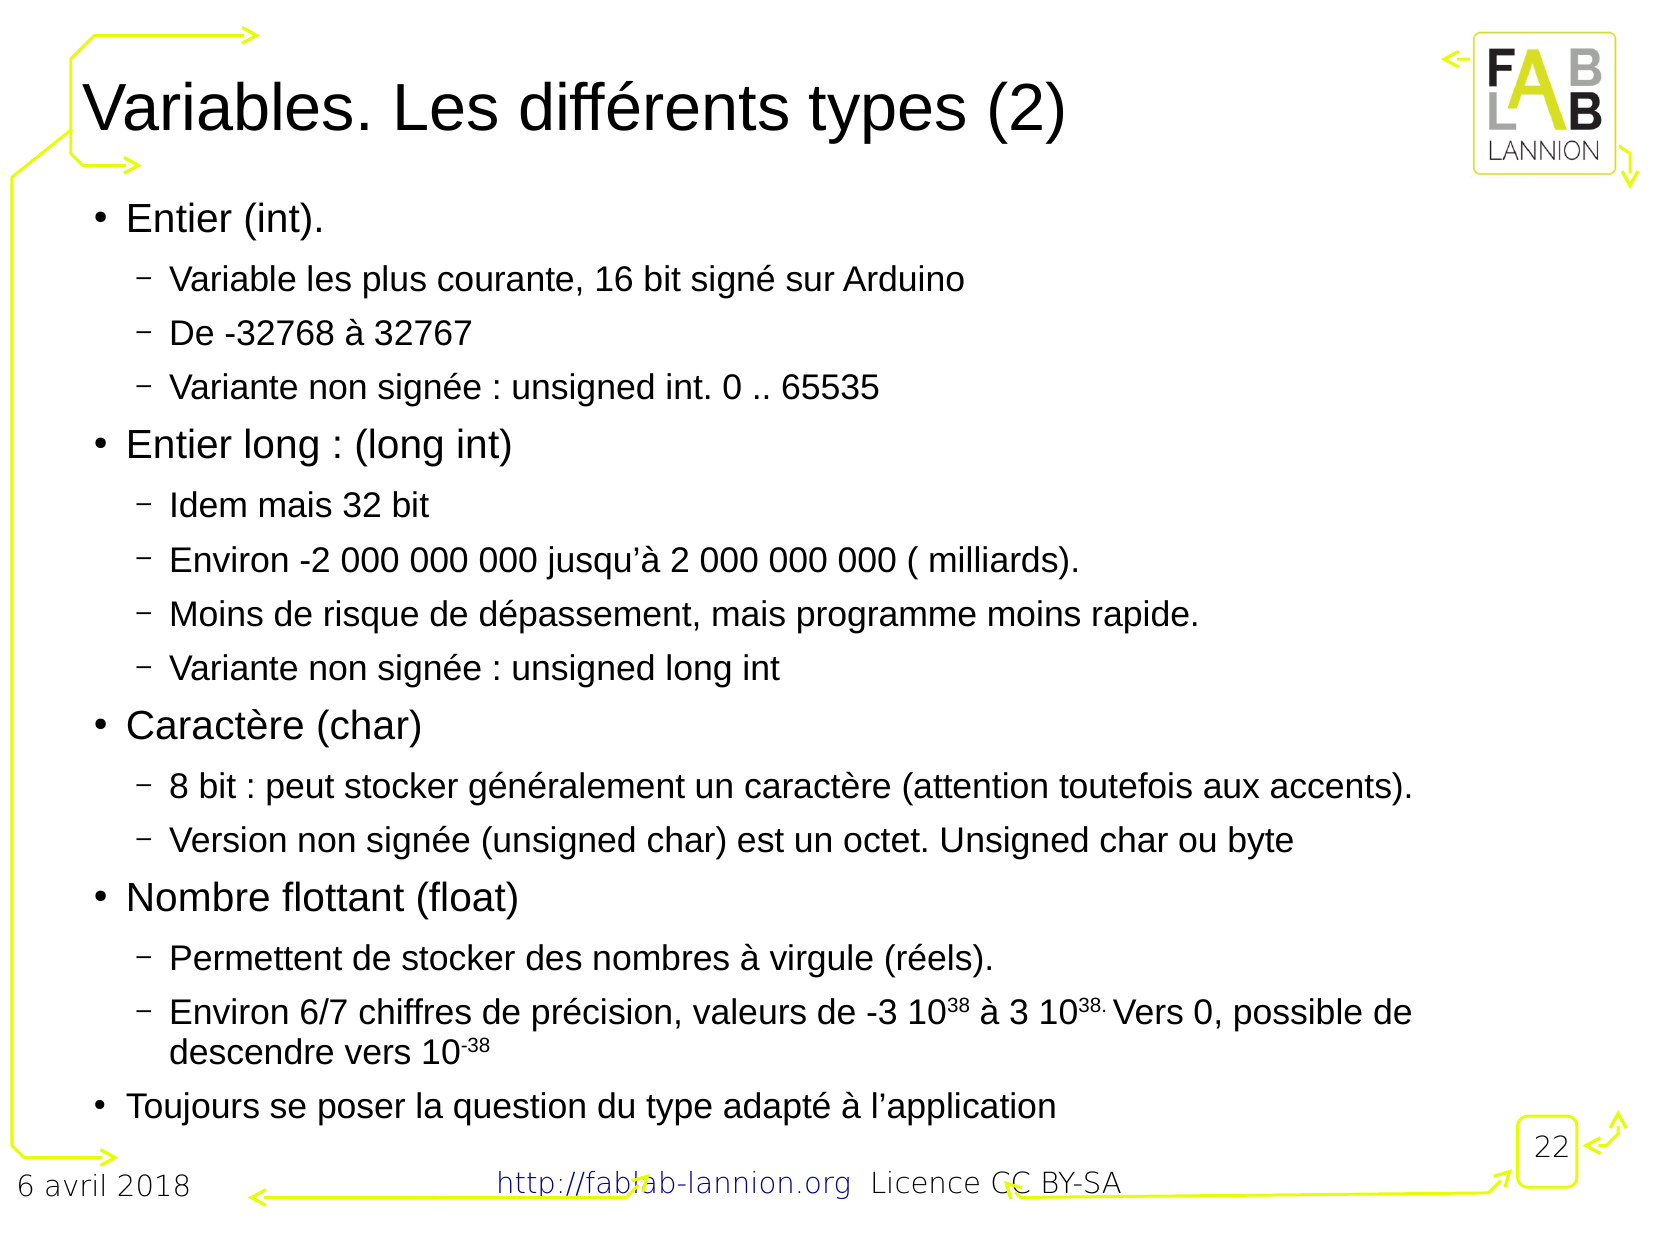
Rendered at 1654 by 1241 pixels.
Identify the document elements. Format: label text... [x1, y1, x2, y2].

list Entier (int). Variable les plus courante, 16 bit signé sur Arduino De -32768 à 32767 Variante non signée : unsigned int. 0 .. 65535 Entier long : (long int) Idem mais 32 bit Environ -2 000 000 000 jusqu’à 2 000 000 000 ( milliards). Moins de risque de dépassement, mais programme moins rapide. Variante non signée : unsigned long int Caractère (char) 8 bit : peut stocker généralement un caractère (attention toutefois aux accents). Version non signée (unsigned char) est un octet. Unsigned char ou byte Nombre flottant (float) Permettent de stocker des nombres à virgule (réels). Environ 6/7 chiffres de précision, valeurs de -3 1038 à 3 1038. Vers 0, possible de descendre vers 10-38 Toujours se poser la question du type adapté à l’application [82, 195, 1571, 1134]
picture [1470, 29, 1619, 178]
title Variables. Les différents types (2) [82, 49, 1441, 166]
